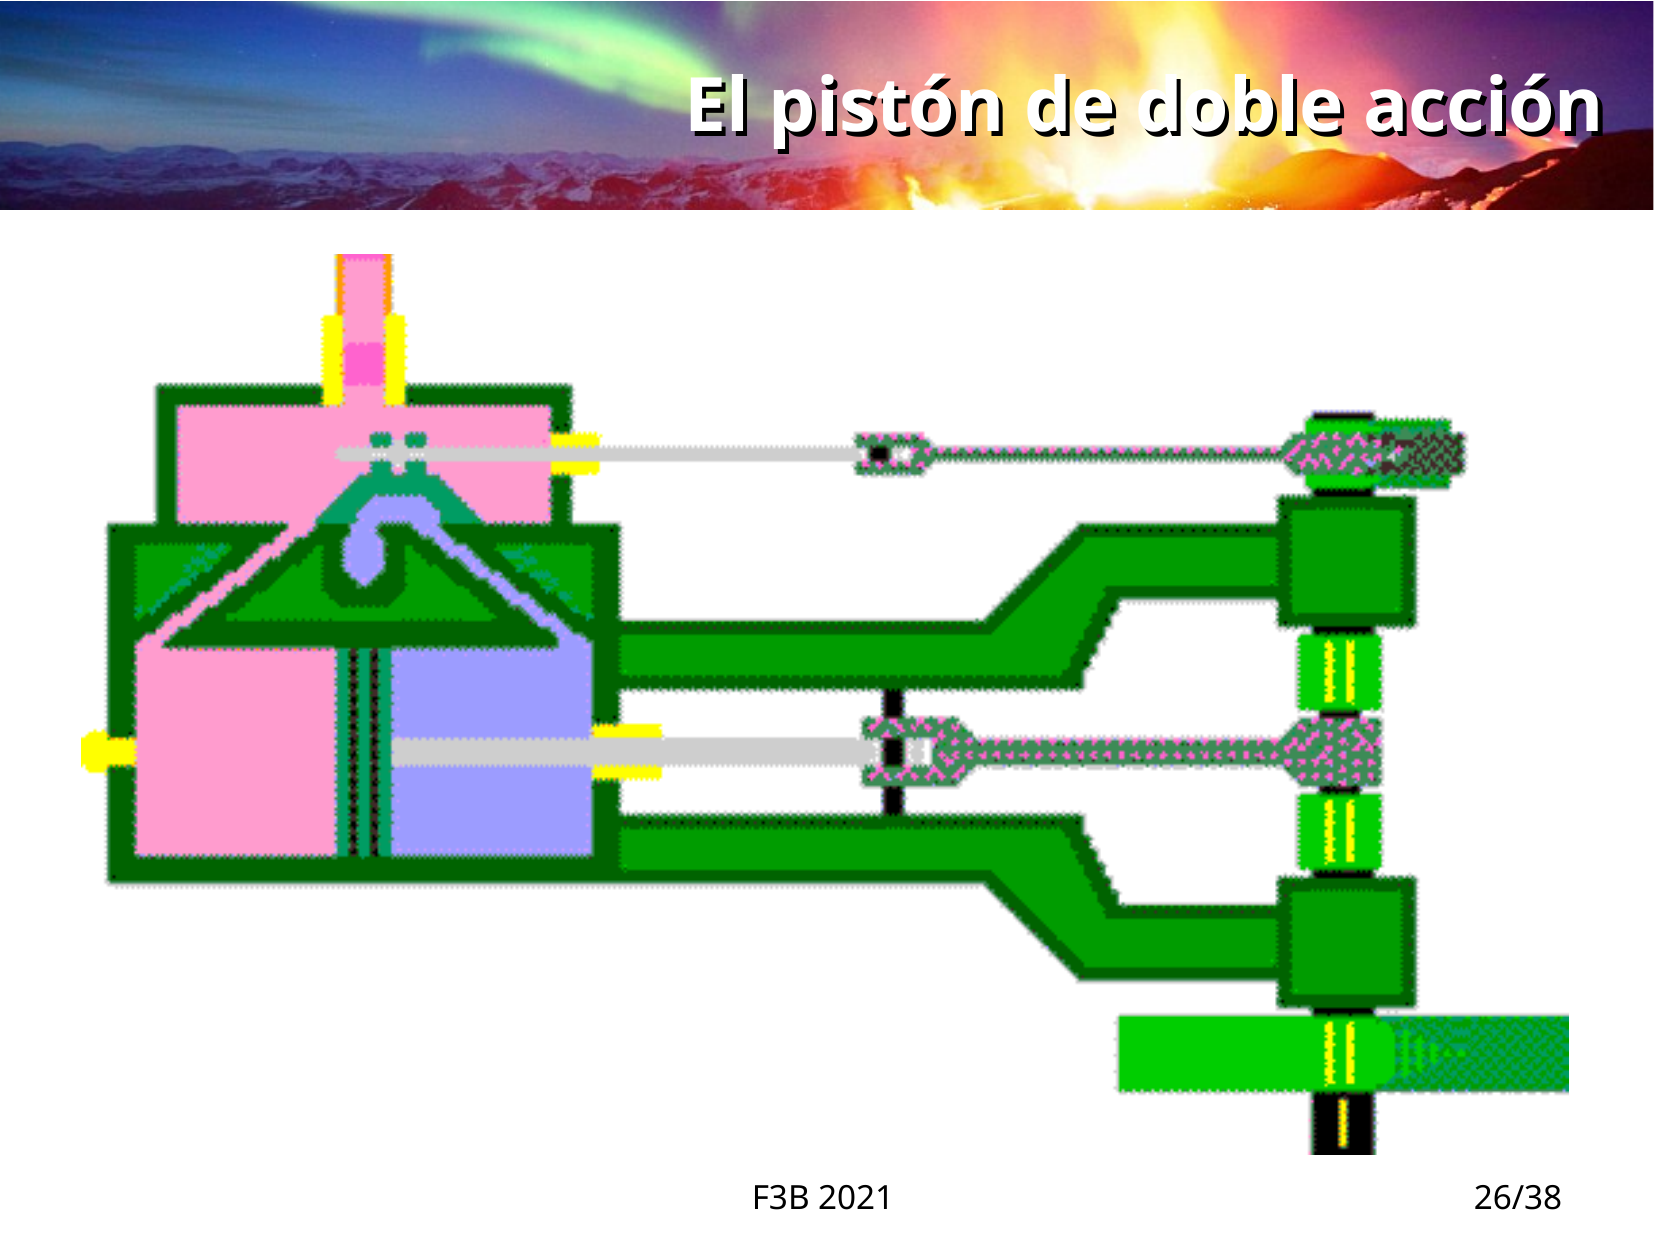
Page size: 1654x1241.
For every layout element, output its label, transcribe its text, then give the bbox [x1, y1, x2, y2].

title El pistón de doble acción [45, 15, 1606, 191]
picture [0, 1, 1654, 210]
picture [81, 254, 1569, 1156]
